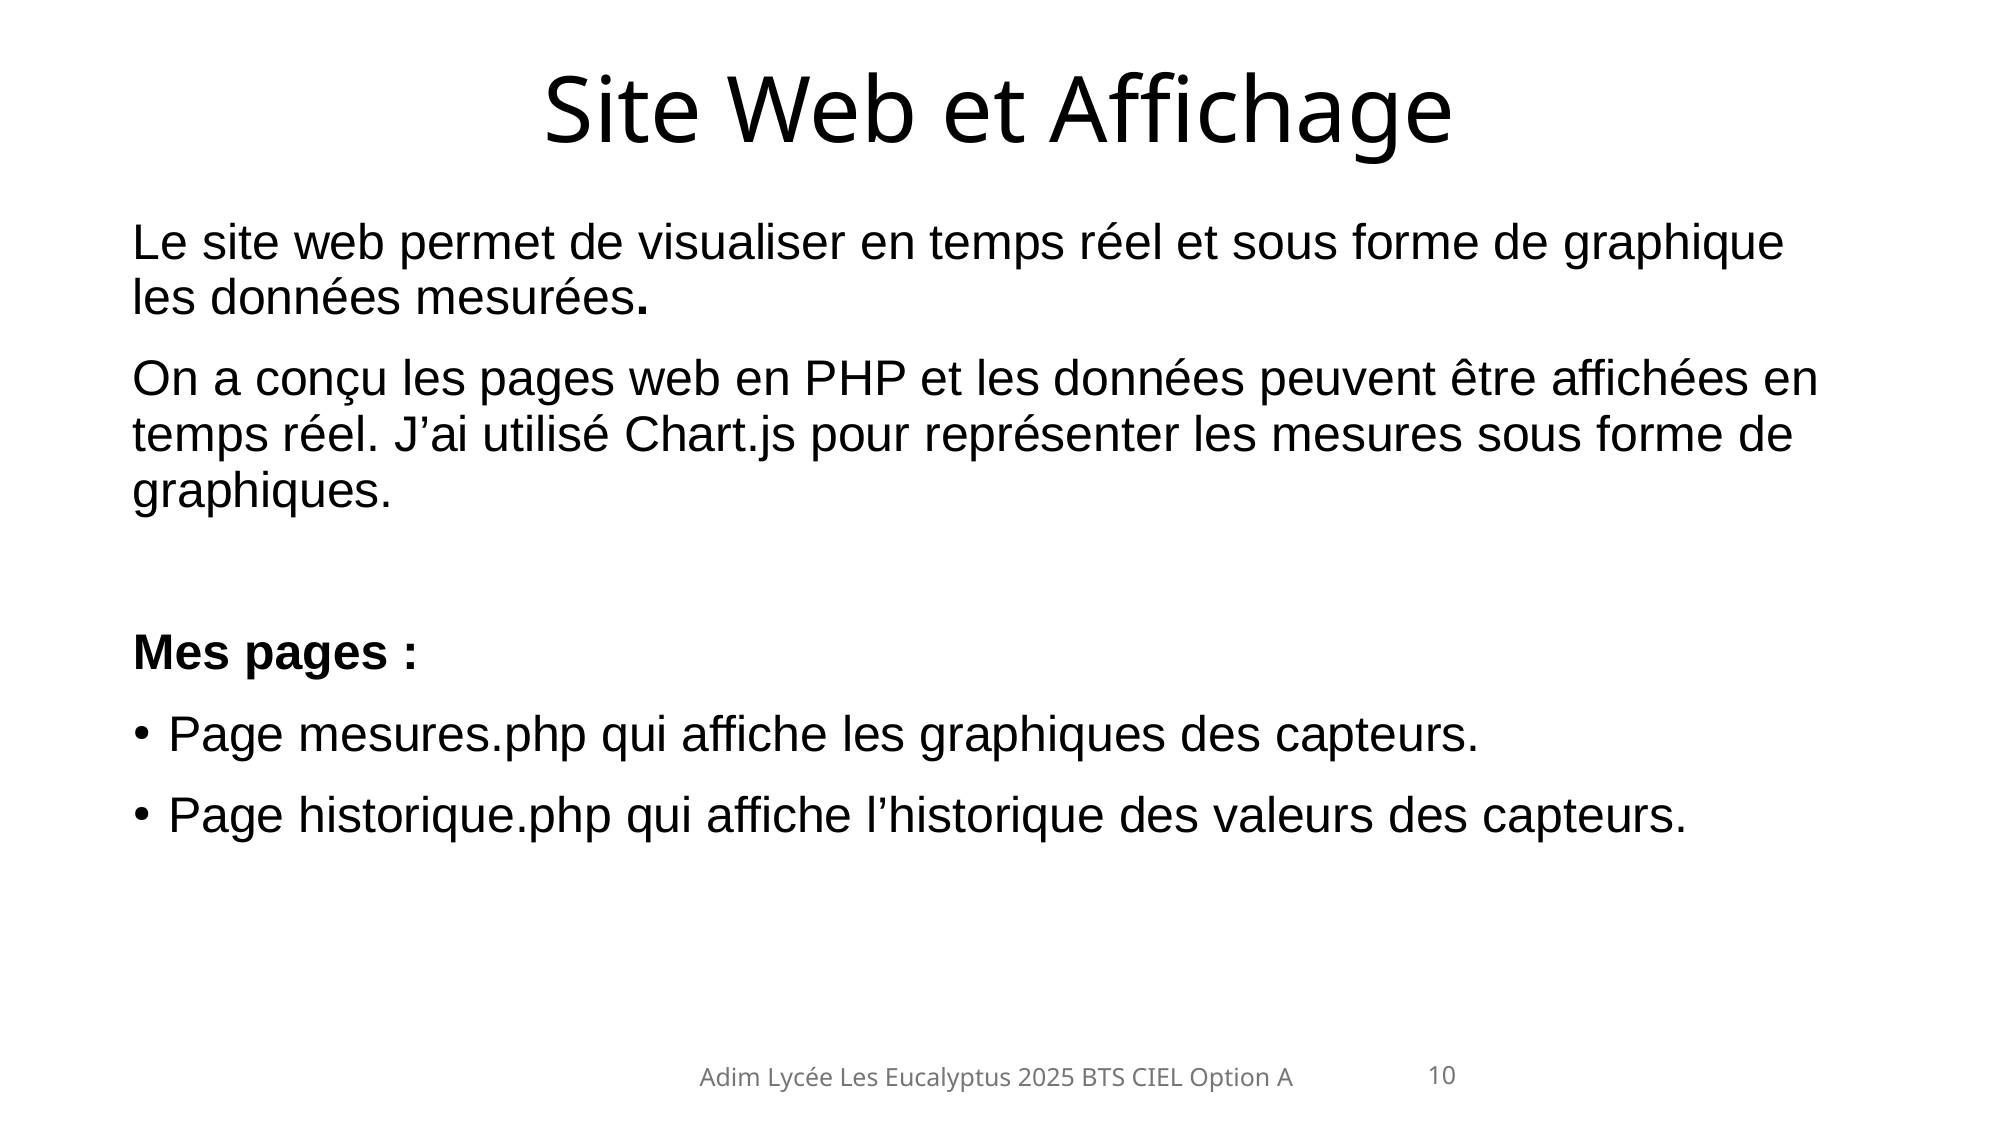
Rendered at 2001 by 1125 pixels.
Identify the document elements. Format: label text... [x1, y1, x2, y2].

text_box Le site web permet de visualiser en temps réel et sous forme de graphique les données mesurées. On a conçu les pages web en PHP et les données peuvent être affichées en temps réel. J’ai utilisé Chart.js pour représenter les mesures sous forme de graphiques. Mes pages : Page mesures.php qui affiche les graphiques des capteurs. Page historique.php qui affiche l’historique des valeurs des capteurs. [118, 206, 1861, 1063]
title Site Web et Affichage [137, 0, 1863, 218]
text_box Adim Lycée Les Eucalyptus 2025 BTS CIEL Option A [662, 1046, 1338, 1107]
text_box <numéro> [1412, 1046, 1863, 1107]
